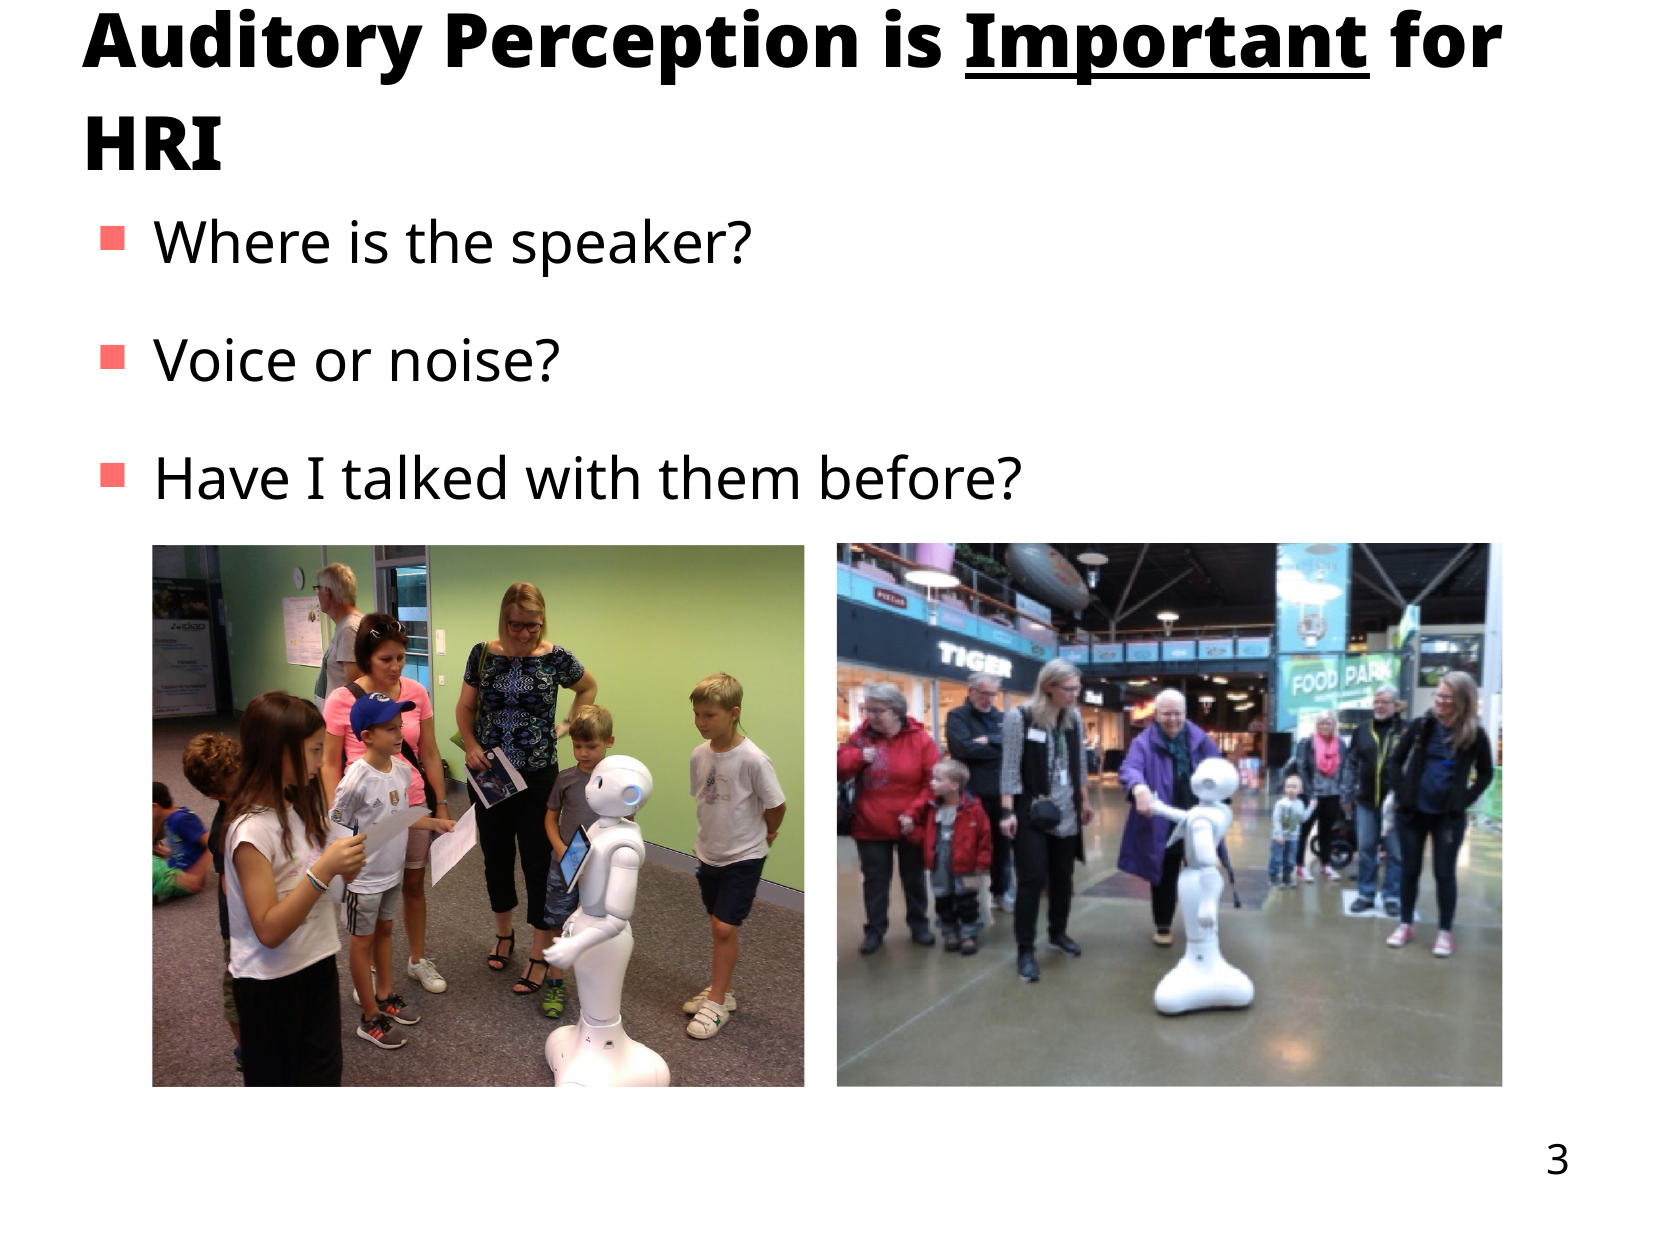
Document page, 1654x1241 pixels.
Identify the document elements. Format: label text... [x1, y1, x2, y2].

list Where is the speaker? Voice or noise? Have I talked with them before? [82, 200, 1571, 1111]
title Auditory Perception is Important for HRI [82, 42, 1571, 137]
picture [836, 543, 1503, 1087]
picture [152, 545, 805, 1087]
